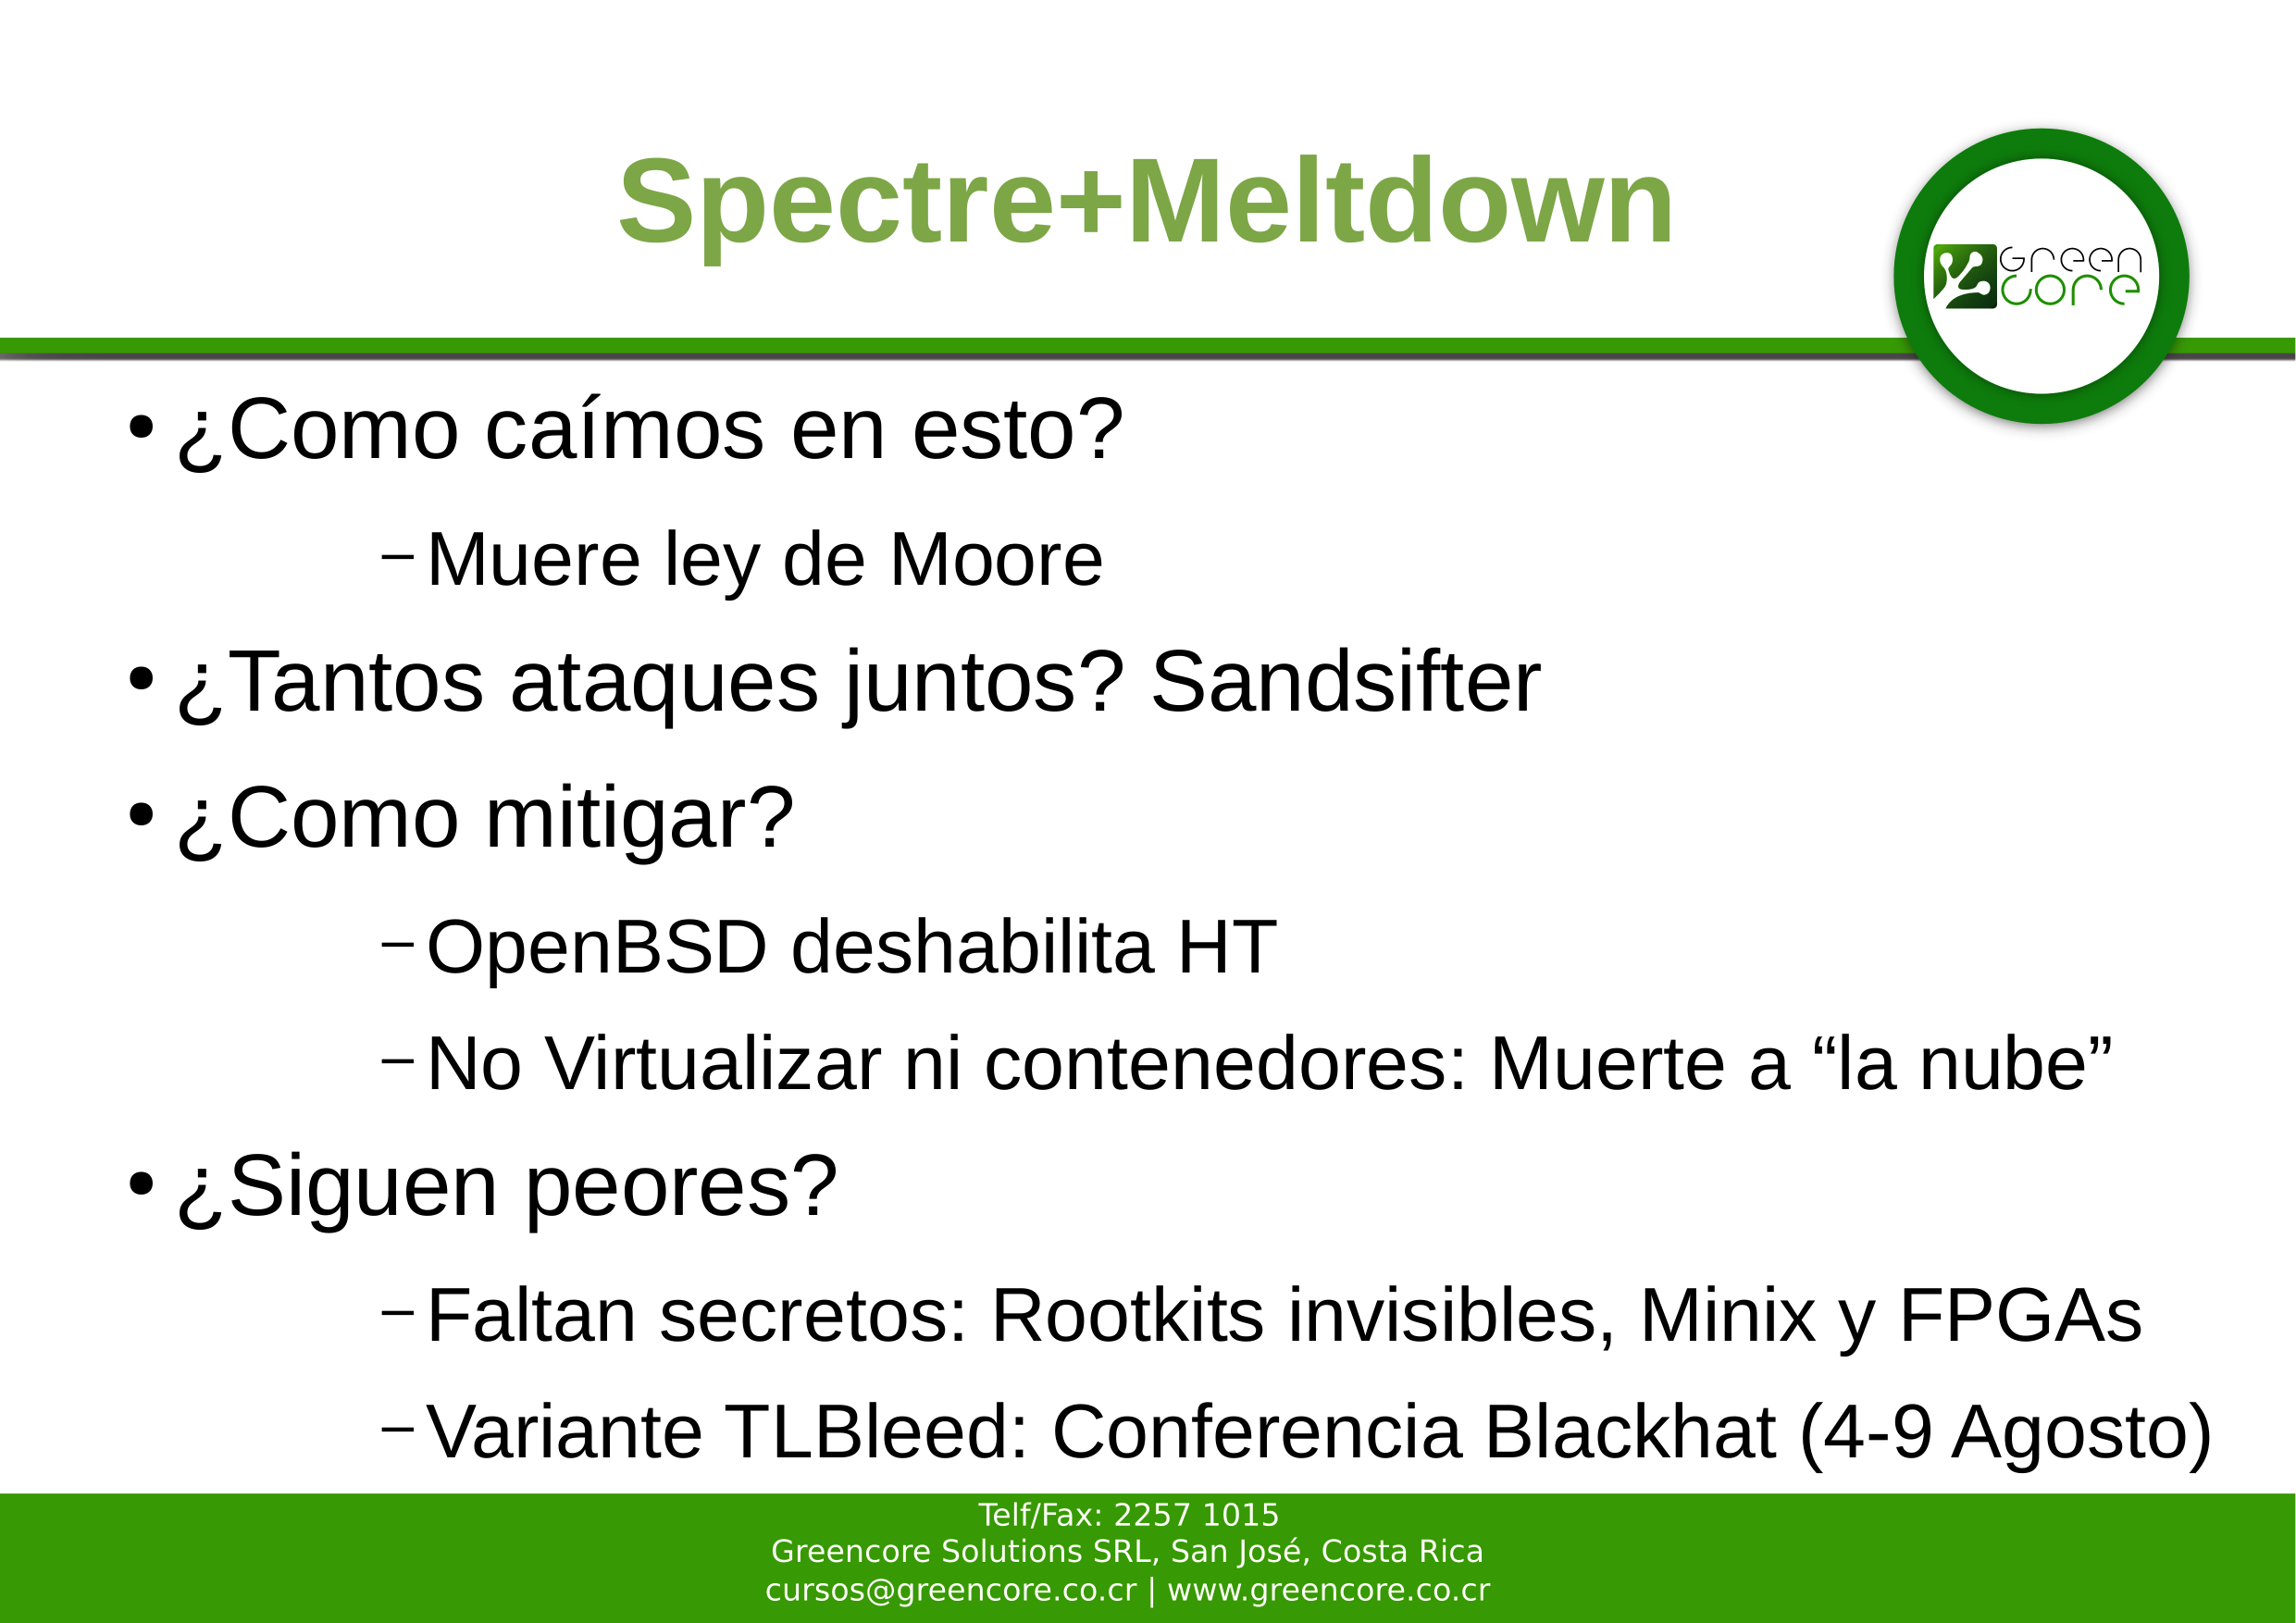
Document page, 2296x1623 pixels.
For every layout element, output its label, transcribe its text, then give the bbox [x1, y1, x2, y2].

picture [0, 0, 2296, 1623]
title Spectre+Meltdown [115, 64, 2181, 336]
list ¿Como caímos en esto? Muere ley de Moore ¿Tantos ataques juntos? Sandsifter ¿Como mitigar? OpenBSD deshabilita HT No Virtualizar ni contenedores: Muerte a “la nube” ¿Siguen peores? Faltan secretos: Rootkits invisibles, Minix y FPGAs Variante TLBleed: Conferencia Blackhat (4-9 Agosto) [109, 379, 2241, 1475]
